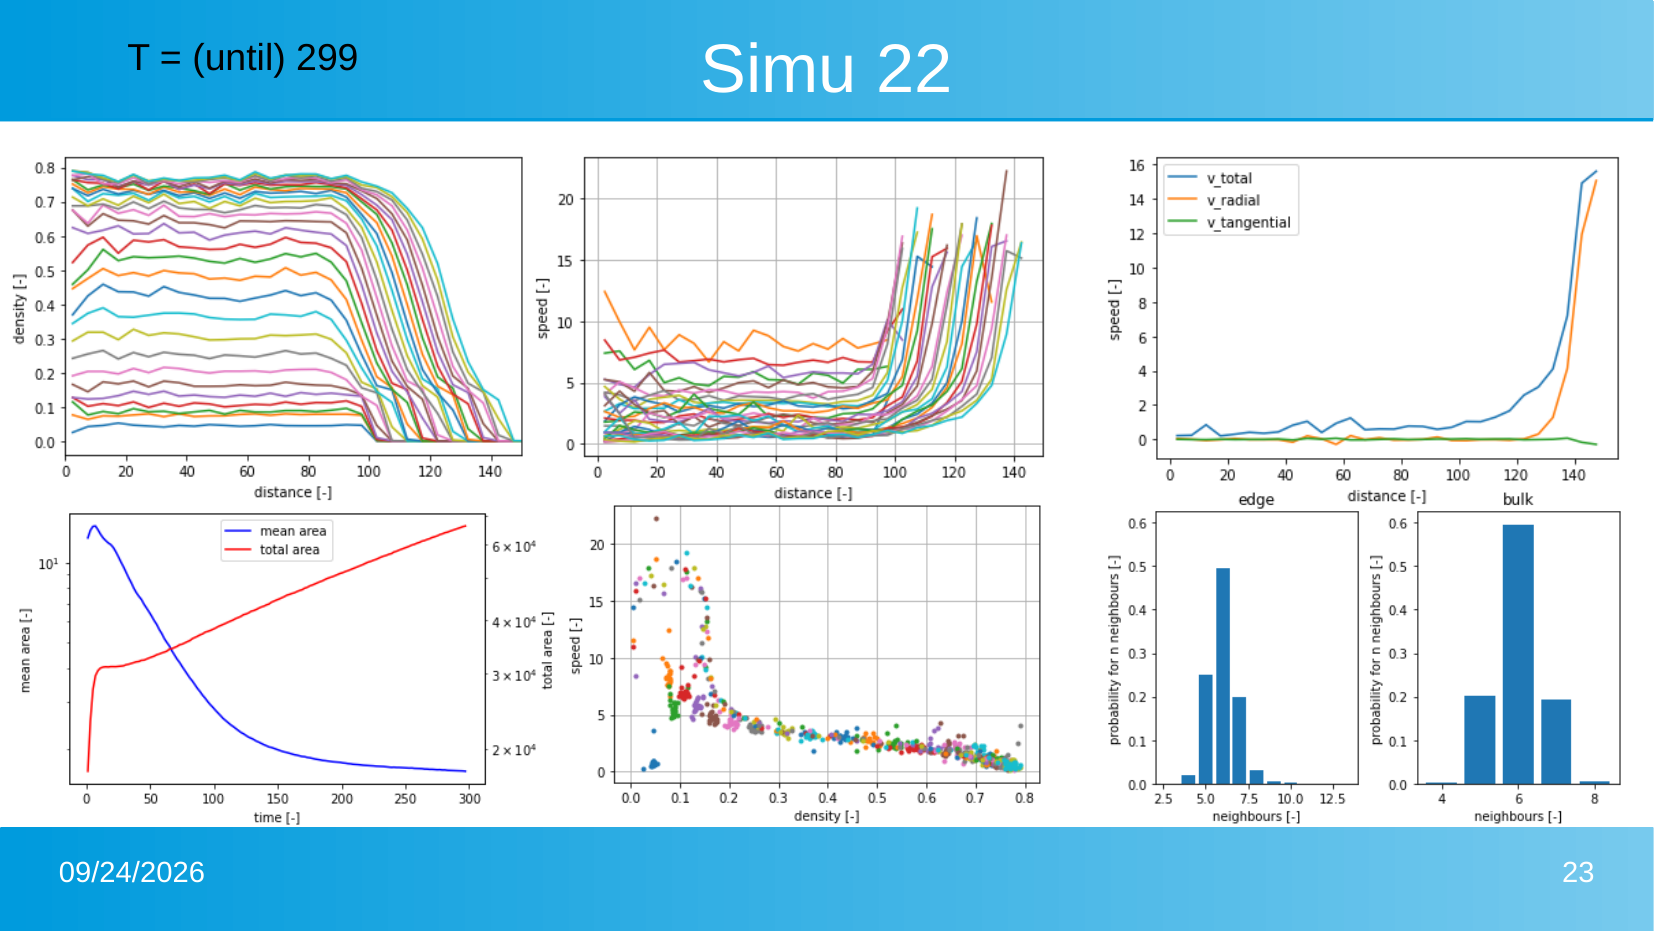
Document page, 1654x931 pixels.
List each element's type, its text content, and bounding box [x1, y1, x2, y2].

title Simu 22 [59, 29, 1595, 108]
picture [5, 149, 1051, 831]
picture [1100, 149, 1627, 831]
text_box T = (until) 299 [112, 29, 451, 87]
